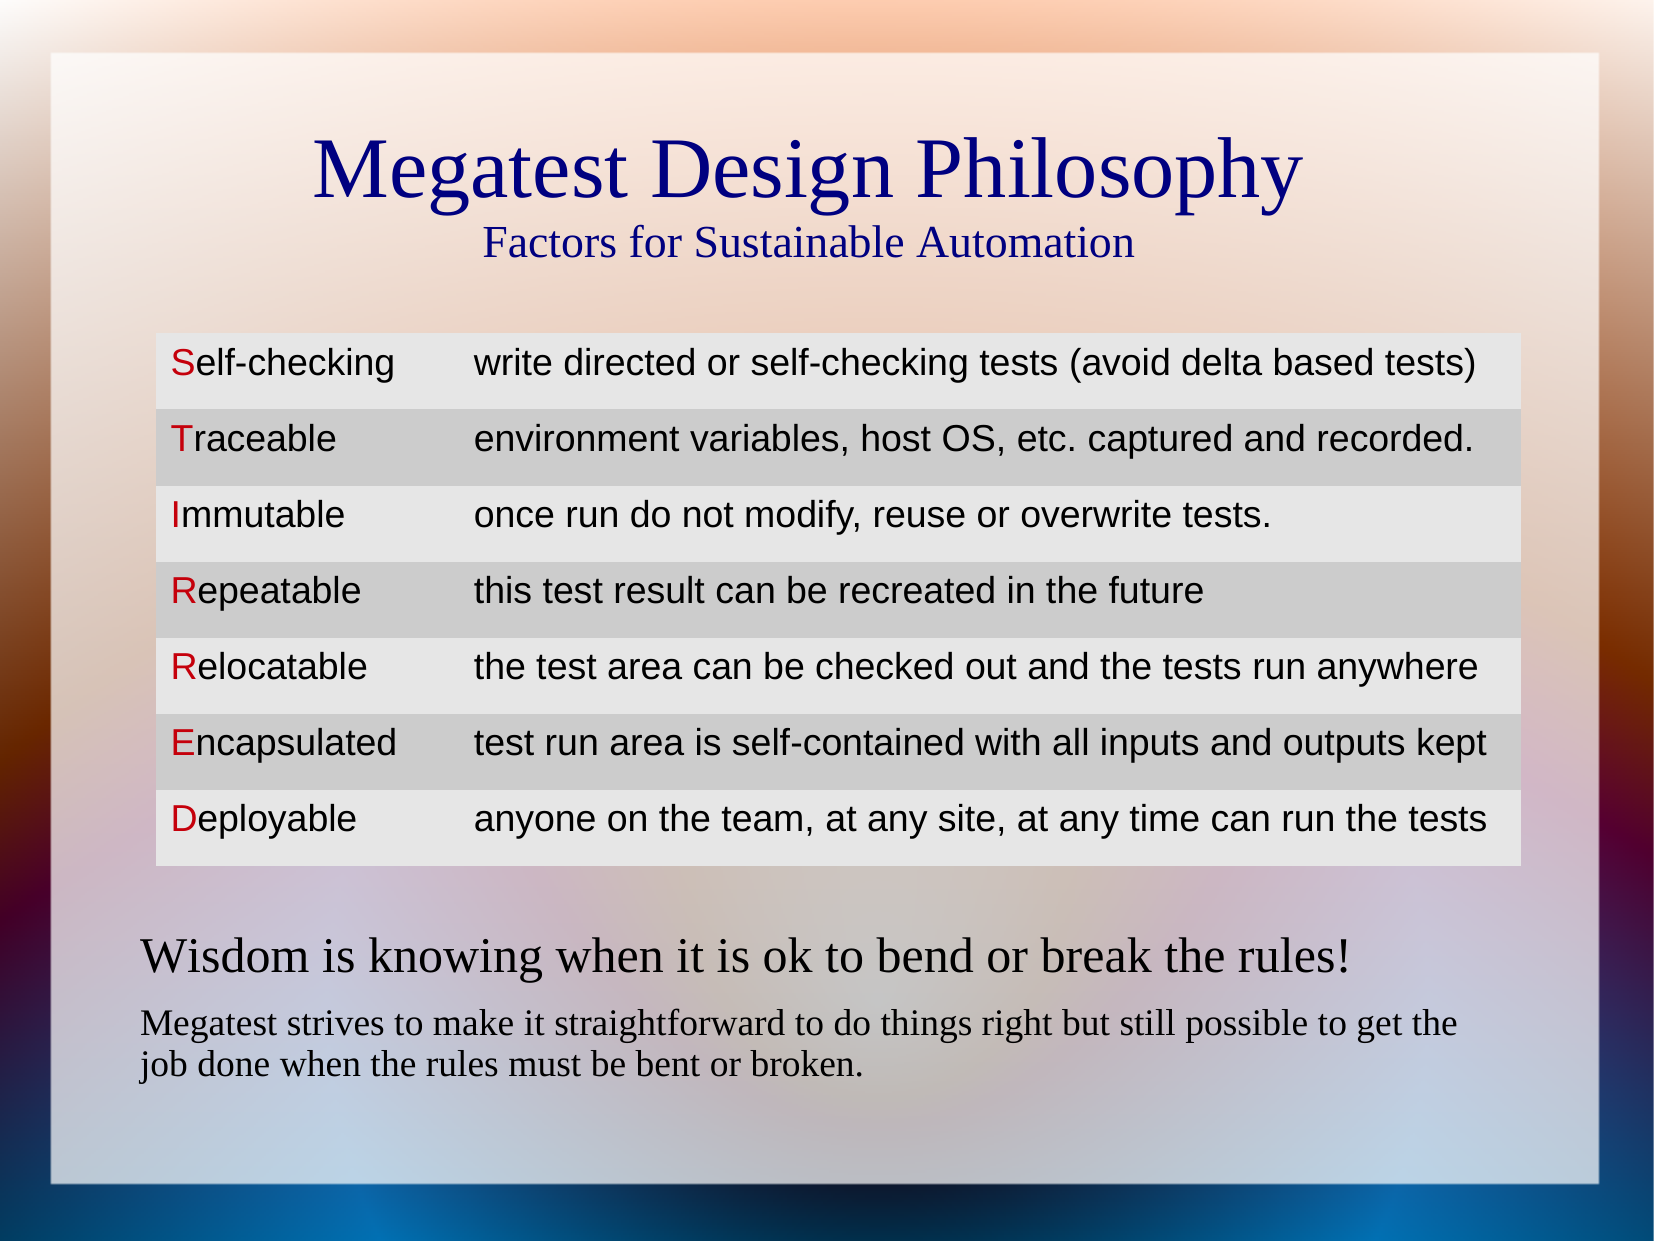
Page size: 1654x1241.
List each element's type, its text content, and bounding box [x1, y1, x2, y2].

table_cell this test result can be recreated in the future [459, 562, 1521, 638]
table_cell environment variables, host OS, etc. captured and recorded. [459, 409, 1521, 486]
table_cell Traceable [156, 409, 459, 486]
table_cell Repeatable [156, 562, 459, 638]
table_header Self-checking [156, 333, 459, 409]
table_cell Immutable [156, 486, 459, 562]
table_cell the test area can be checked out and the tests run anywhere [459, 638, 1521, 714]
table_header write directed or self-checking tests (avoid delta based tests) [459, 333, 1521, 409]
picture [0, 0, 1654, 1241]
list Wisdom is knowing when it is ok to bend or break the rules! Megatest strives to make it straightforward to do things right but still possible to get the job done when the rules must be bent or broken. [140, 928, 1499, 1097]
table_cell Deployable [156, 790, 459, 866]
table_cell Encapsulated [156, 714, 459, 790]
table_cell once run do not modify, reuse or overwrite tests. [459, 486, 1521, 562]
table_cell Relocatable [156, 638, 459, 714]
table_cell anyone on the team, at any site, at any time can run the tests [459, 790, 1521, 866]
table_cell test run area is self-contained with all inputs and outputs kept [459, 714, 1521, 790]
title Megatest Design Philosophy Factors for Sustainable Automation [82, 90, 1536, 298]
